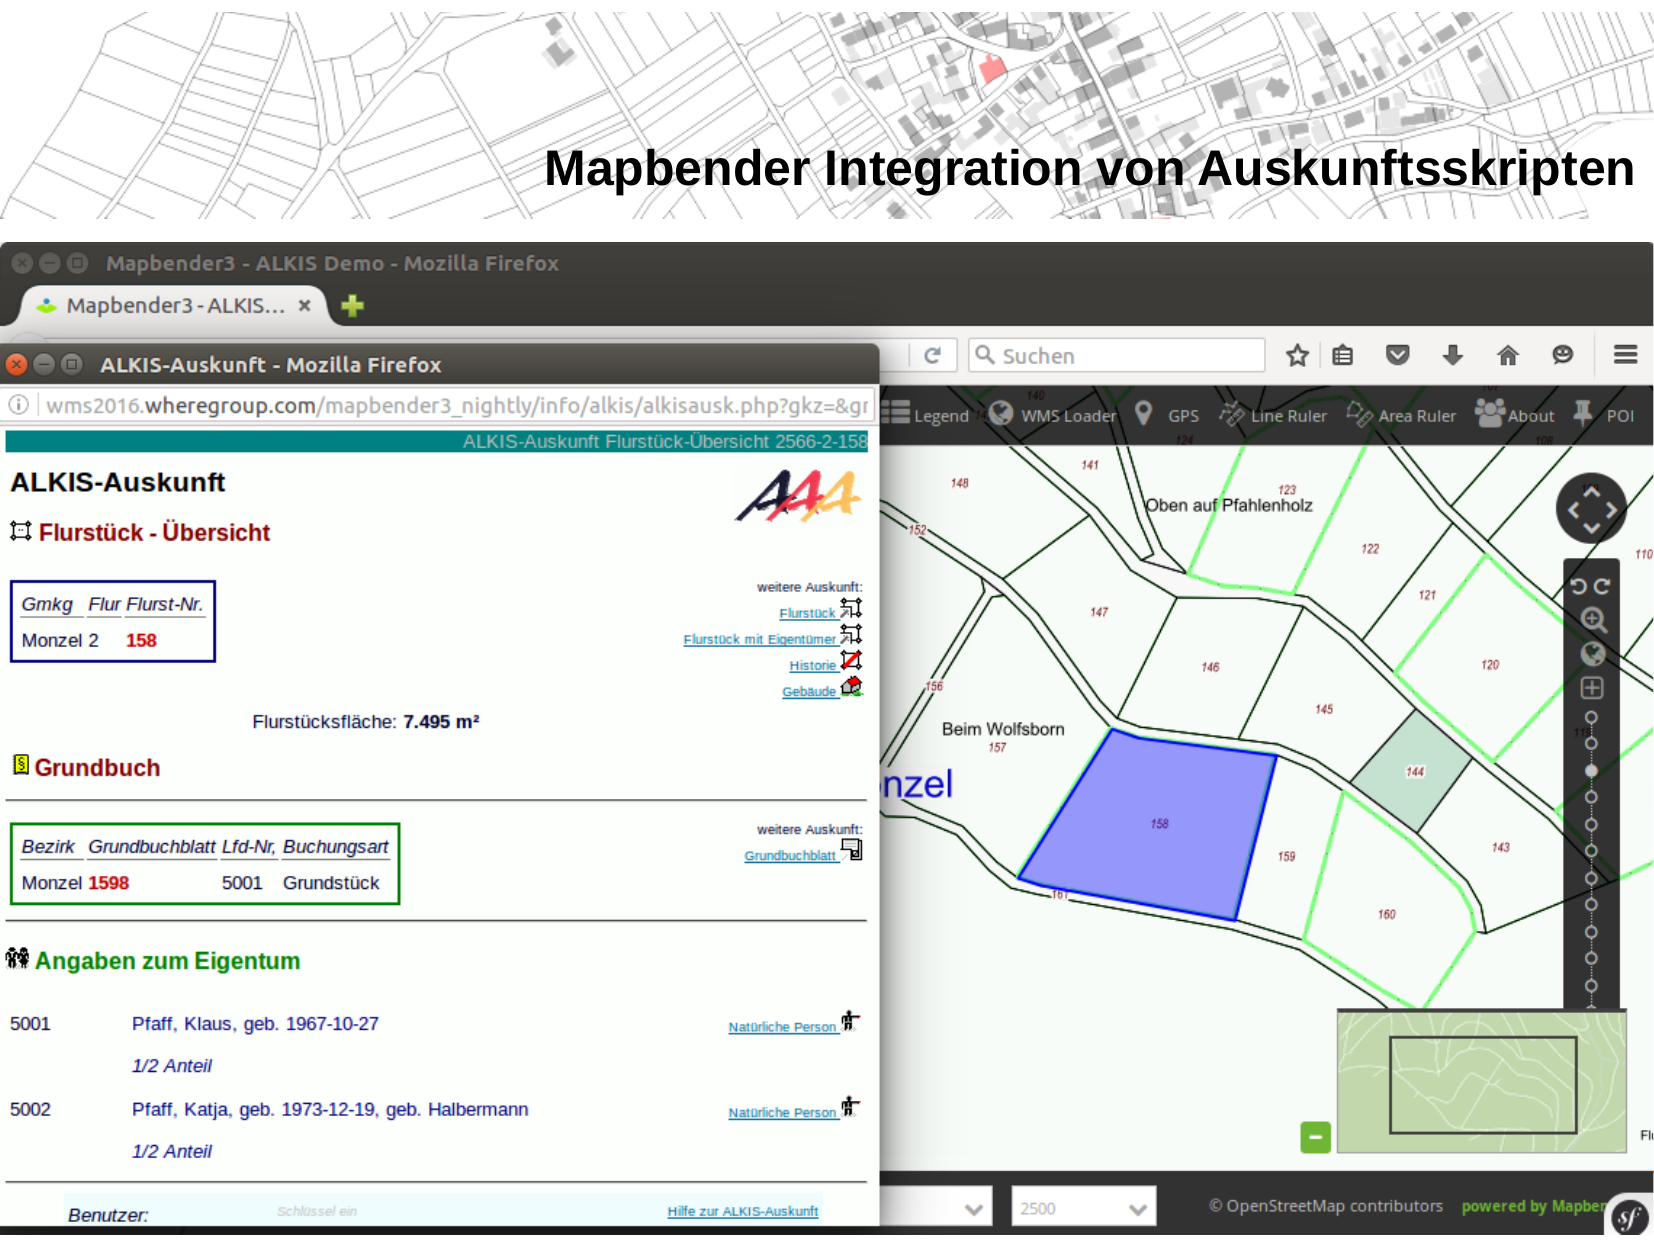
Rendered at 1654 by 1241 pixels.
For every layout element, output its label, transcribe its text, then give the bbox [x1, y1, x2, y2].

picture [0, 242, 1654, 1235]
title Mapbender Integration von Auskunftsskripten [249, 123, 1637, 213]
